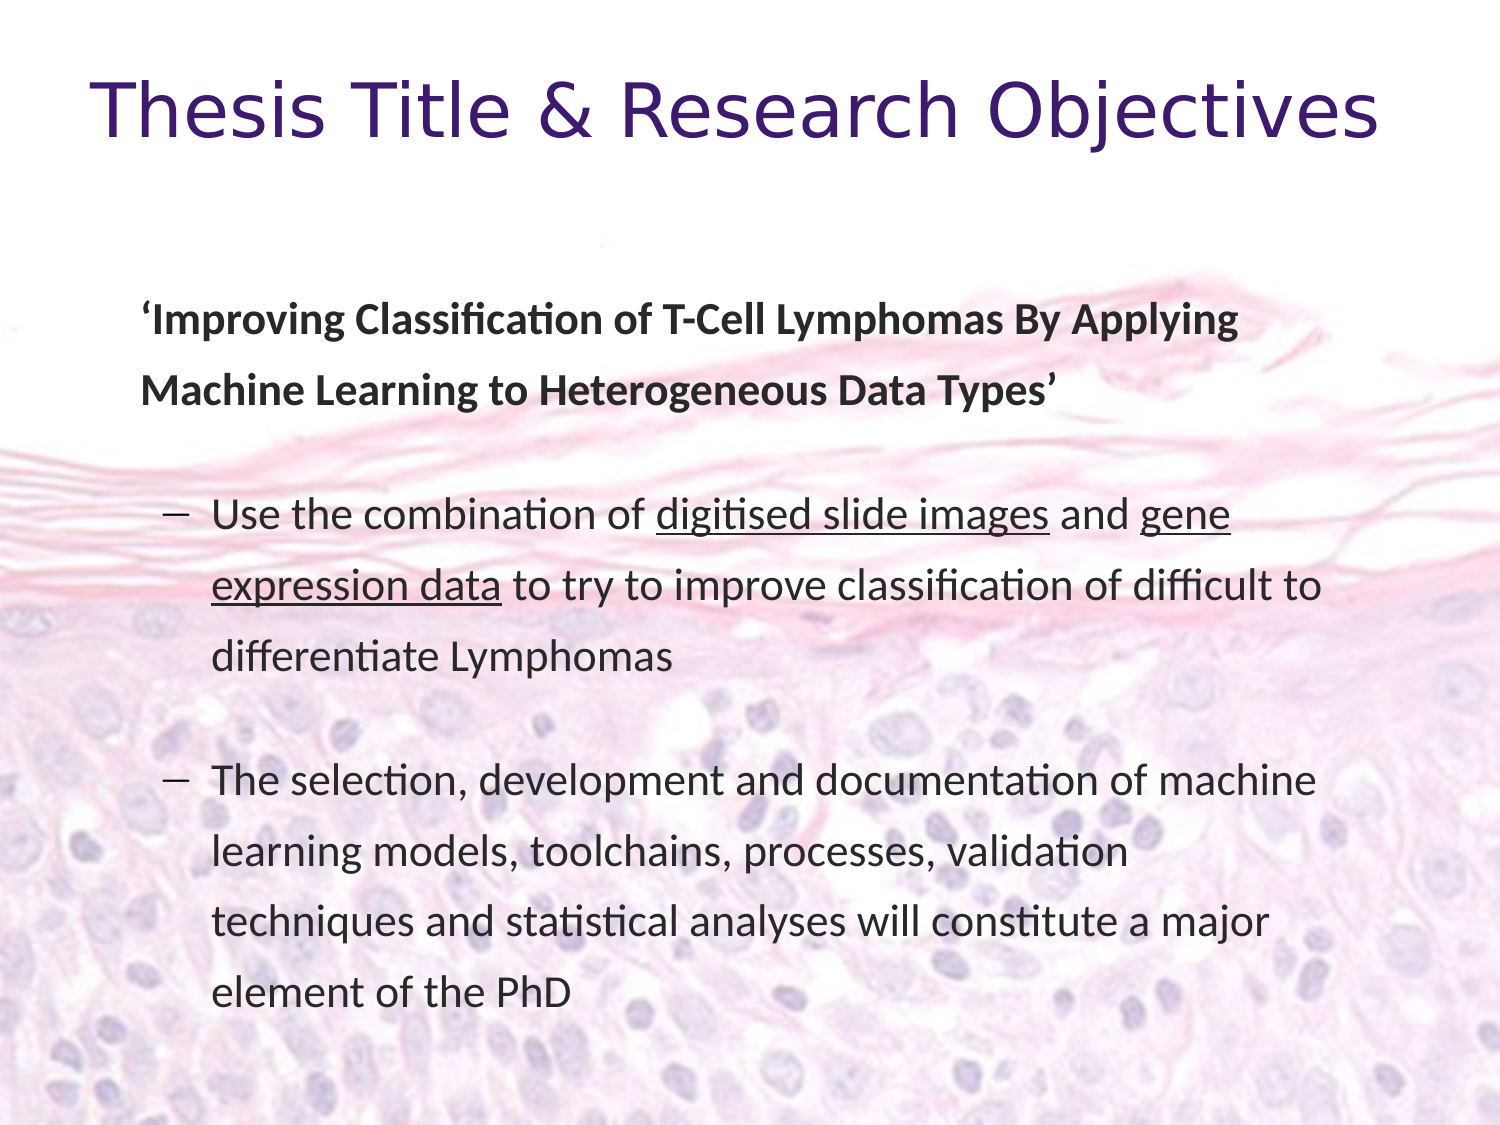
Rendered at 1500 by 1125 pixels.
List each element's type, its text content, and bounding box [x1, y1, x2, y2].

picture [0, 124, 1500, 1125]
title Thesis Title & Research Objectives [75, 45, 1423, 171]
list ‘Improving Classification of T-Cell Lymphomas By Applying Machine Learning to Heterogeneous Data Types’ Use the combination of digitised slide images and gene expression data to try to improve classification of difficult to differentiate Lymphomas The selection, development and documentation of machine learning models, toolchains, processes, validation techniques and statistical analyses will constitute a major element of the PhD [140, 275, 1329, 871]
